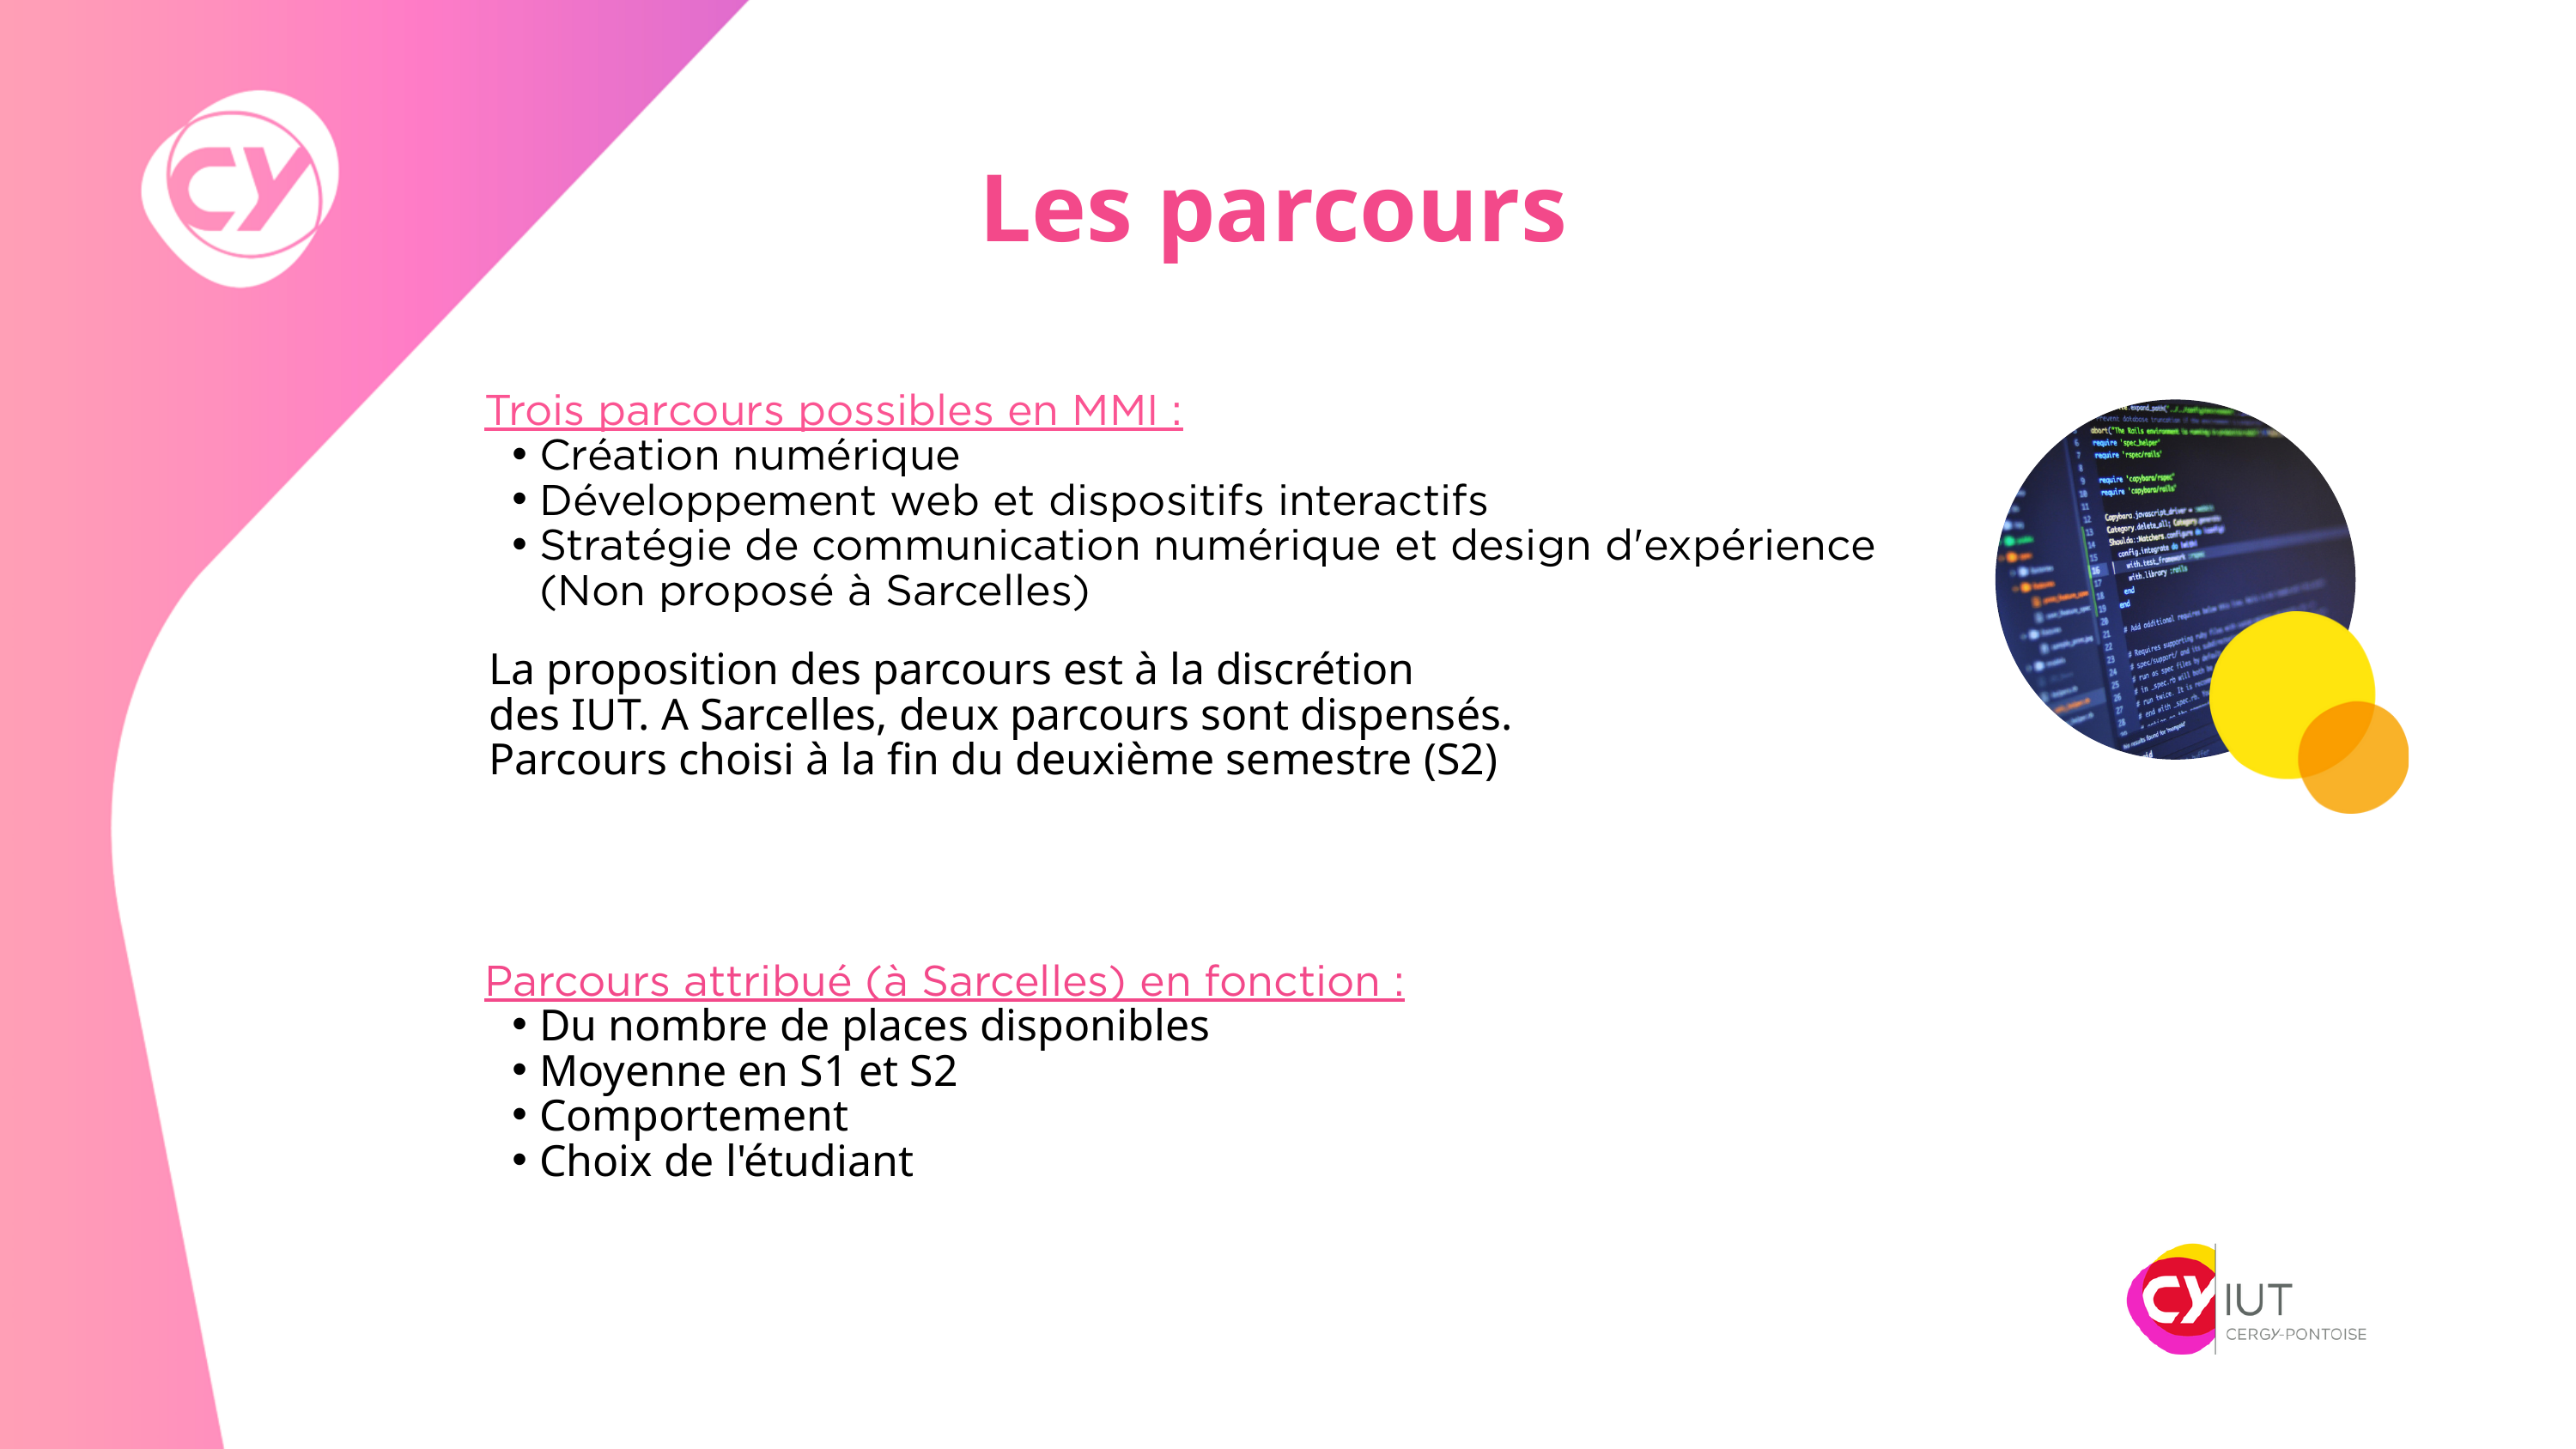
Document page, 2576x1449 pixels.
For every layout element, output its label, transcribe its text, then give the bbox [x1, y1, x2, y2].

text_box [0, 0, 2576, 1449]
text_box Parcours attribué (à Sarcelles) en fonction : Du nombre de places disponibles Moyenne en S1 et S2 Comportement Choix de l'étudiant [484, 959, 1471, 1185]
text_box Les parcours [1178, 201, 1197, 231]
text_box La proposition des parcours est à la discrétion des IUT. A Sarcelles, deux parcours sont dispensés. Parcours choisi à la fin du deuxième semestre (S2) [489, 648, 1623, 829]
text_box Trois parcours possibles en MMI : Création numérique Développement web et dispositifs interactifs Stratégie de communication numérique et design d'expérience (Non proposé à Sarcelles) [484, 388, 2003, 615]
text_box Les parcours [955, 130, 1591, 261]
